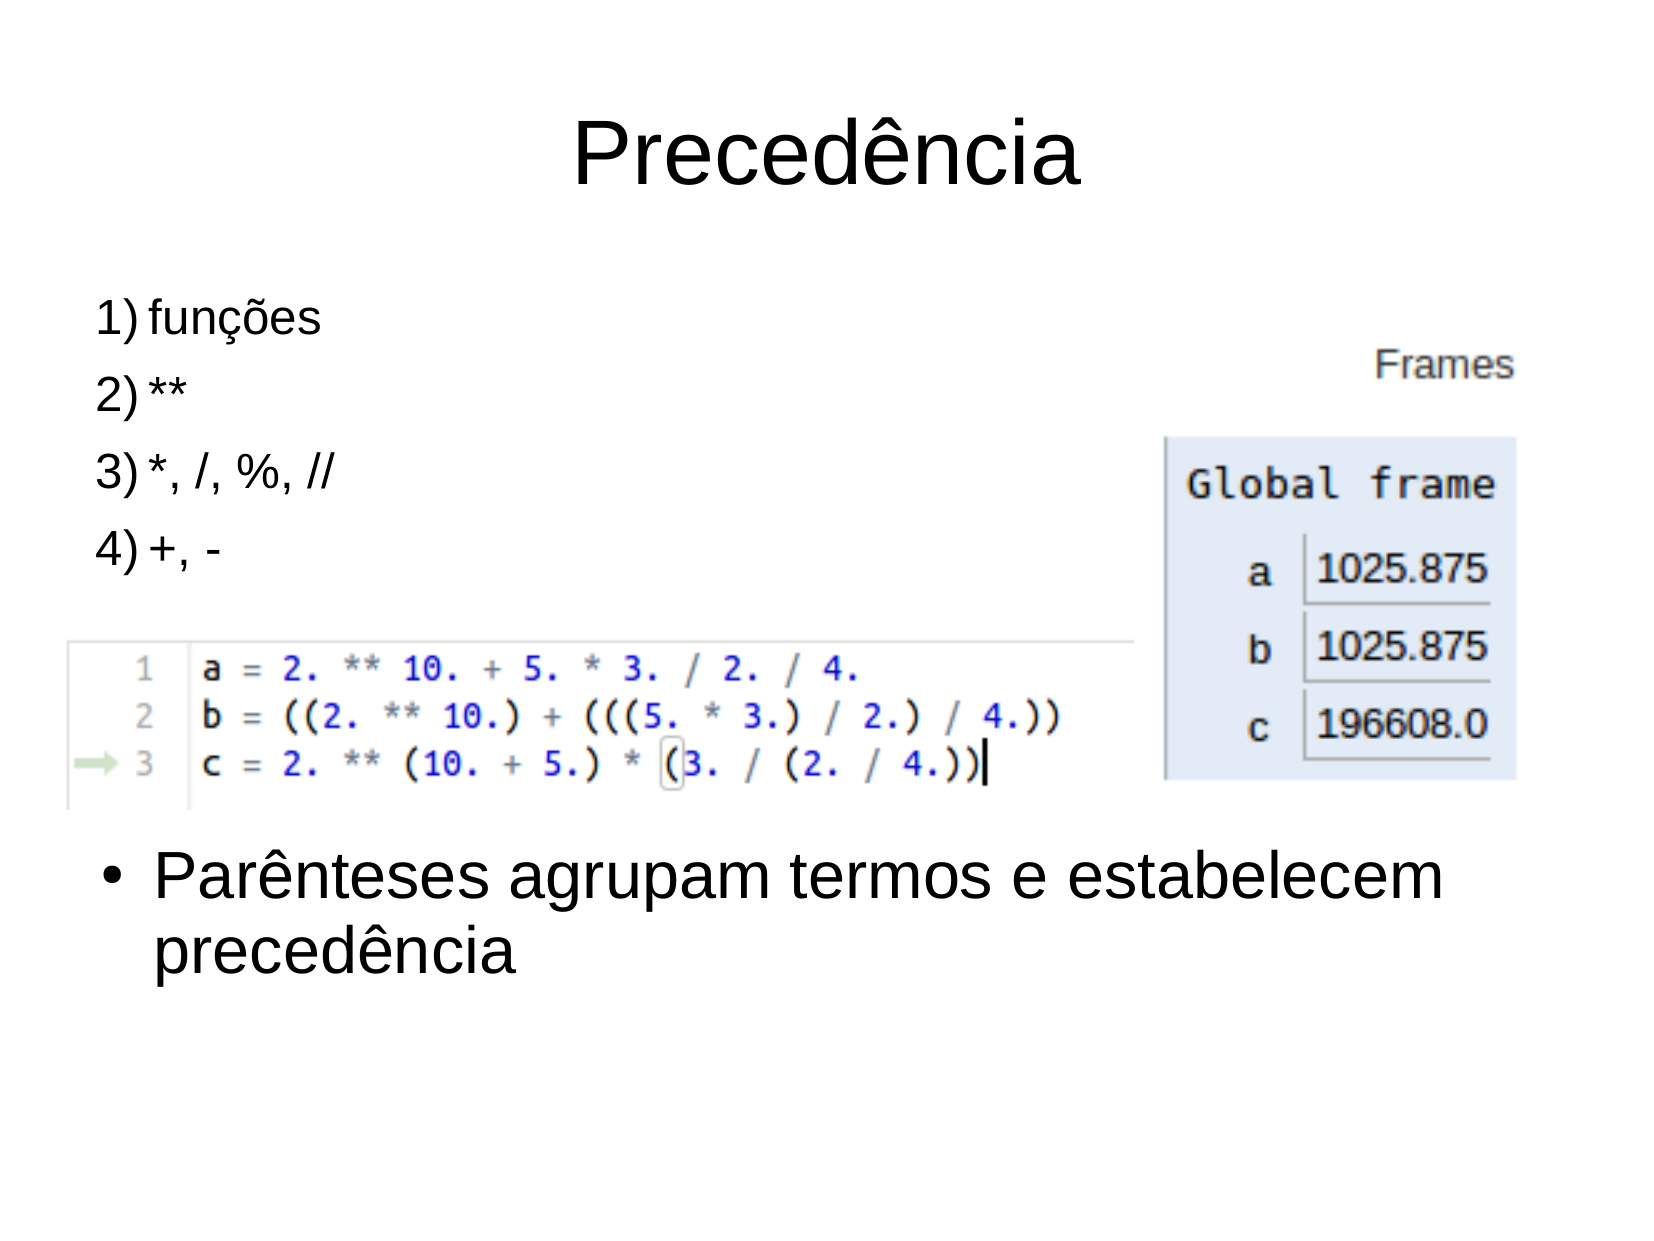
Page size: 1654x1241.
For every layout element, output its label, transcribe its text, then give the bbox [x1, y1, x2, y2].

list Parênteses agrupam termos e estabelecem precedência [82, 838, 1571, 1241]
picture [40, 579, 1550, 820]
title Precedência [82, 49, 1571, 257]
list funções ** *, /, %, // +, - [82, 290, 1571, 579]
